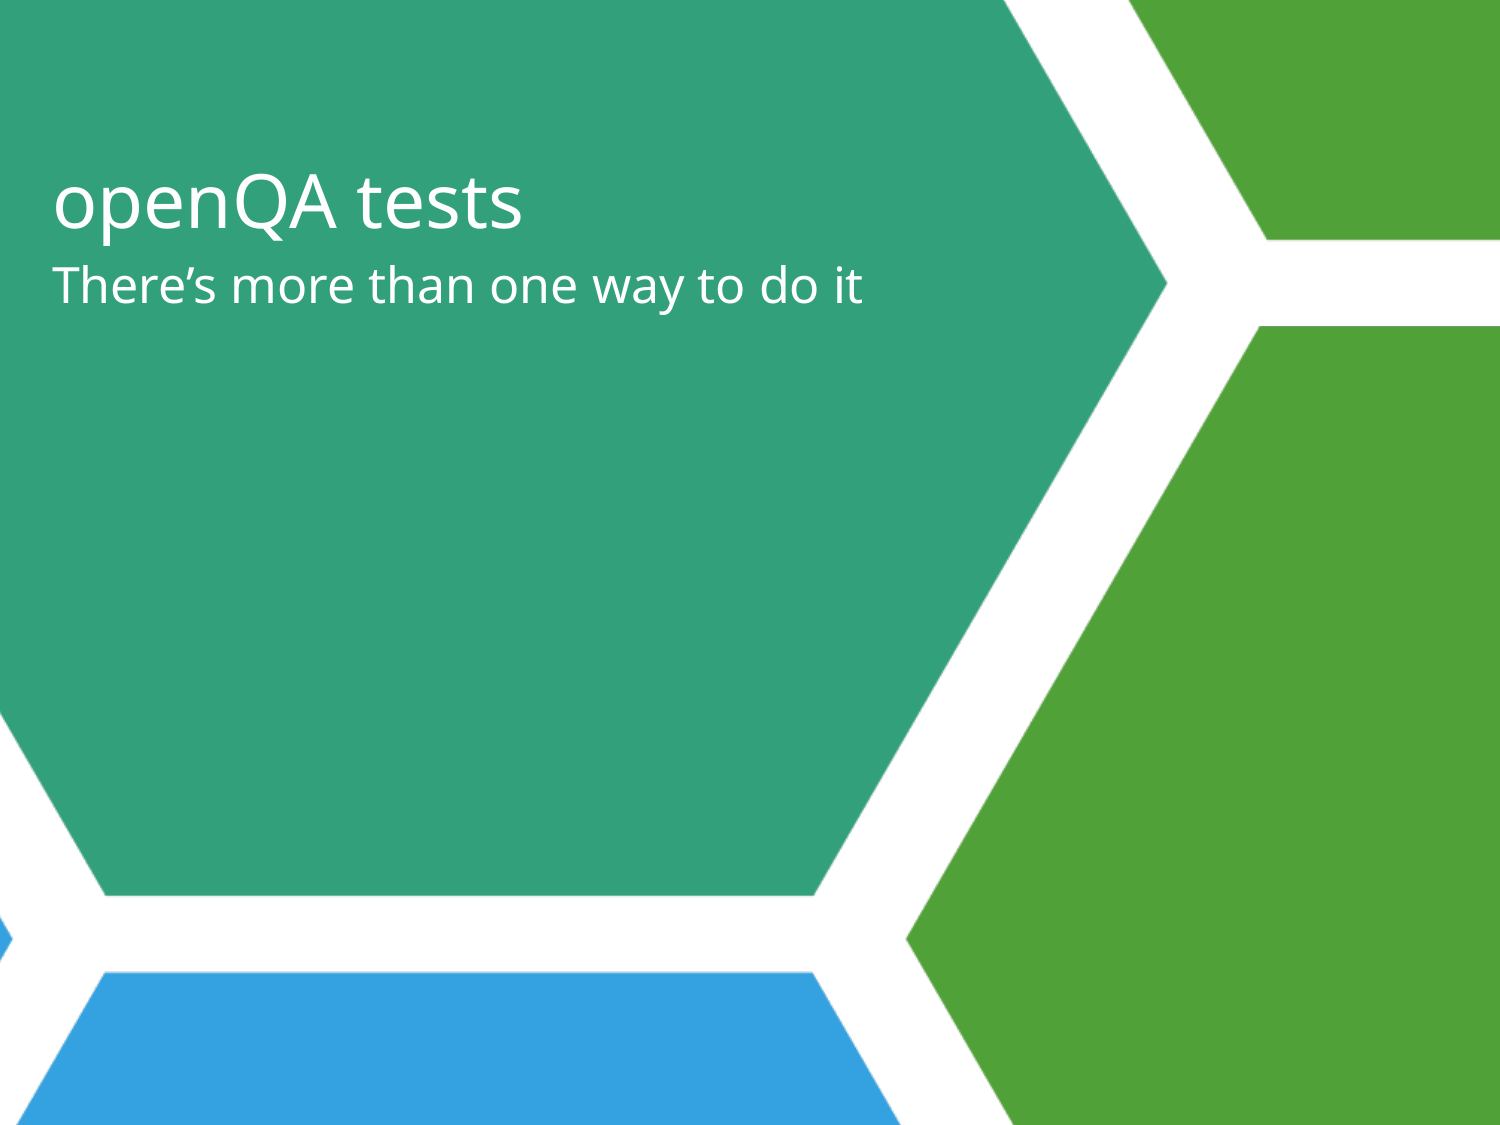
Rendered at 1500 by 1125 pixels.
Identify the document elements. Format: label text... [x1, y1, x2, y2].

picture [0, 0, 1500, 1125]
title openQA tests There’s more than one way to do it [52, 147, 1099, 401]
